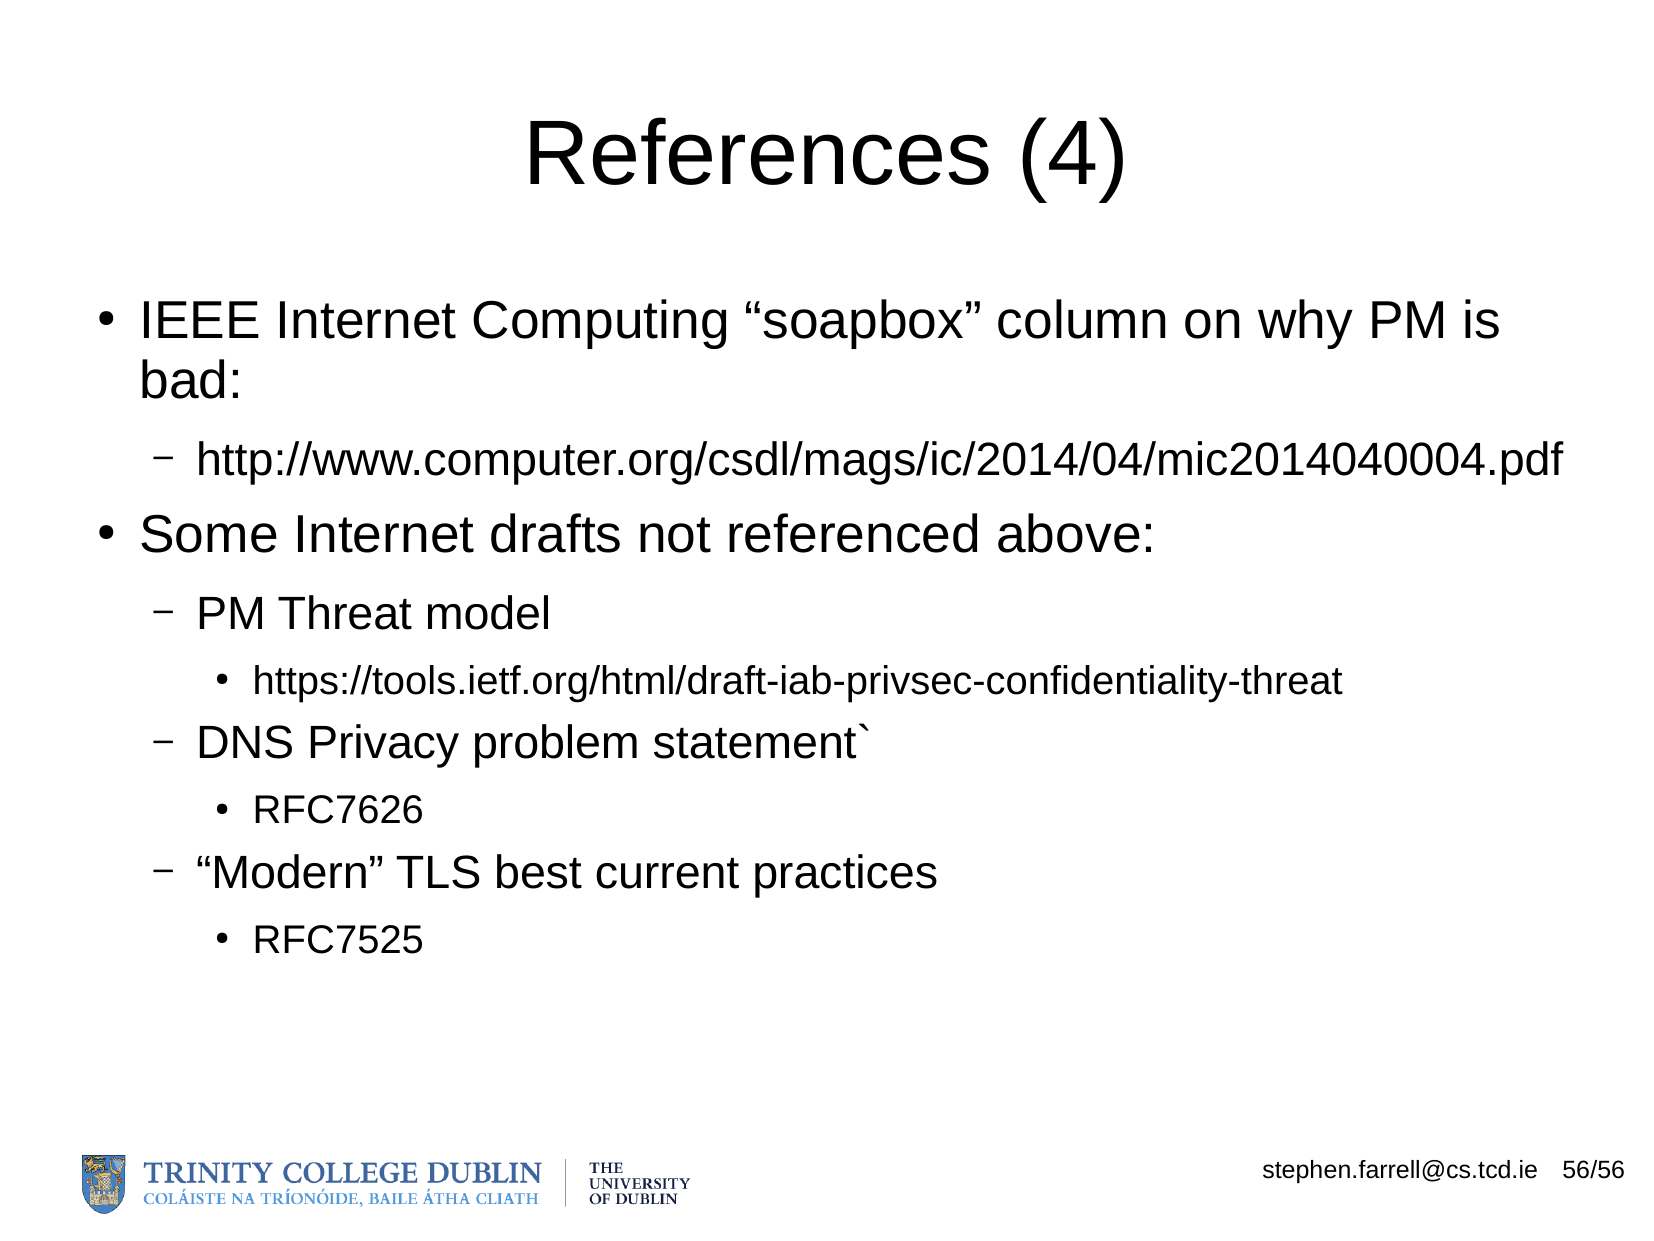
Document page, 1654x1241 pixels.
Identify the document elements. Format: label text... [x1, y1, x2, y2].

title References (4) [82, 49, 1571, 257]
picture [82, 1155, 694, 1214]
list IEEE Internet Computing “soapbox” column on why PM is bad: http://www.computer.org/csdl/mags/ic/2014/04/mic2014040004.pdf Some Internet drafts not referenced above: PM Threat model https://tools.ietf.org/html/draft-iab-privsec-confidentiality-threat DNS Privacy problem statement` RFC7626 “Modern” TLS best current practices RFC7525 [82, 290, 1571, 1010]
